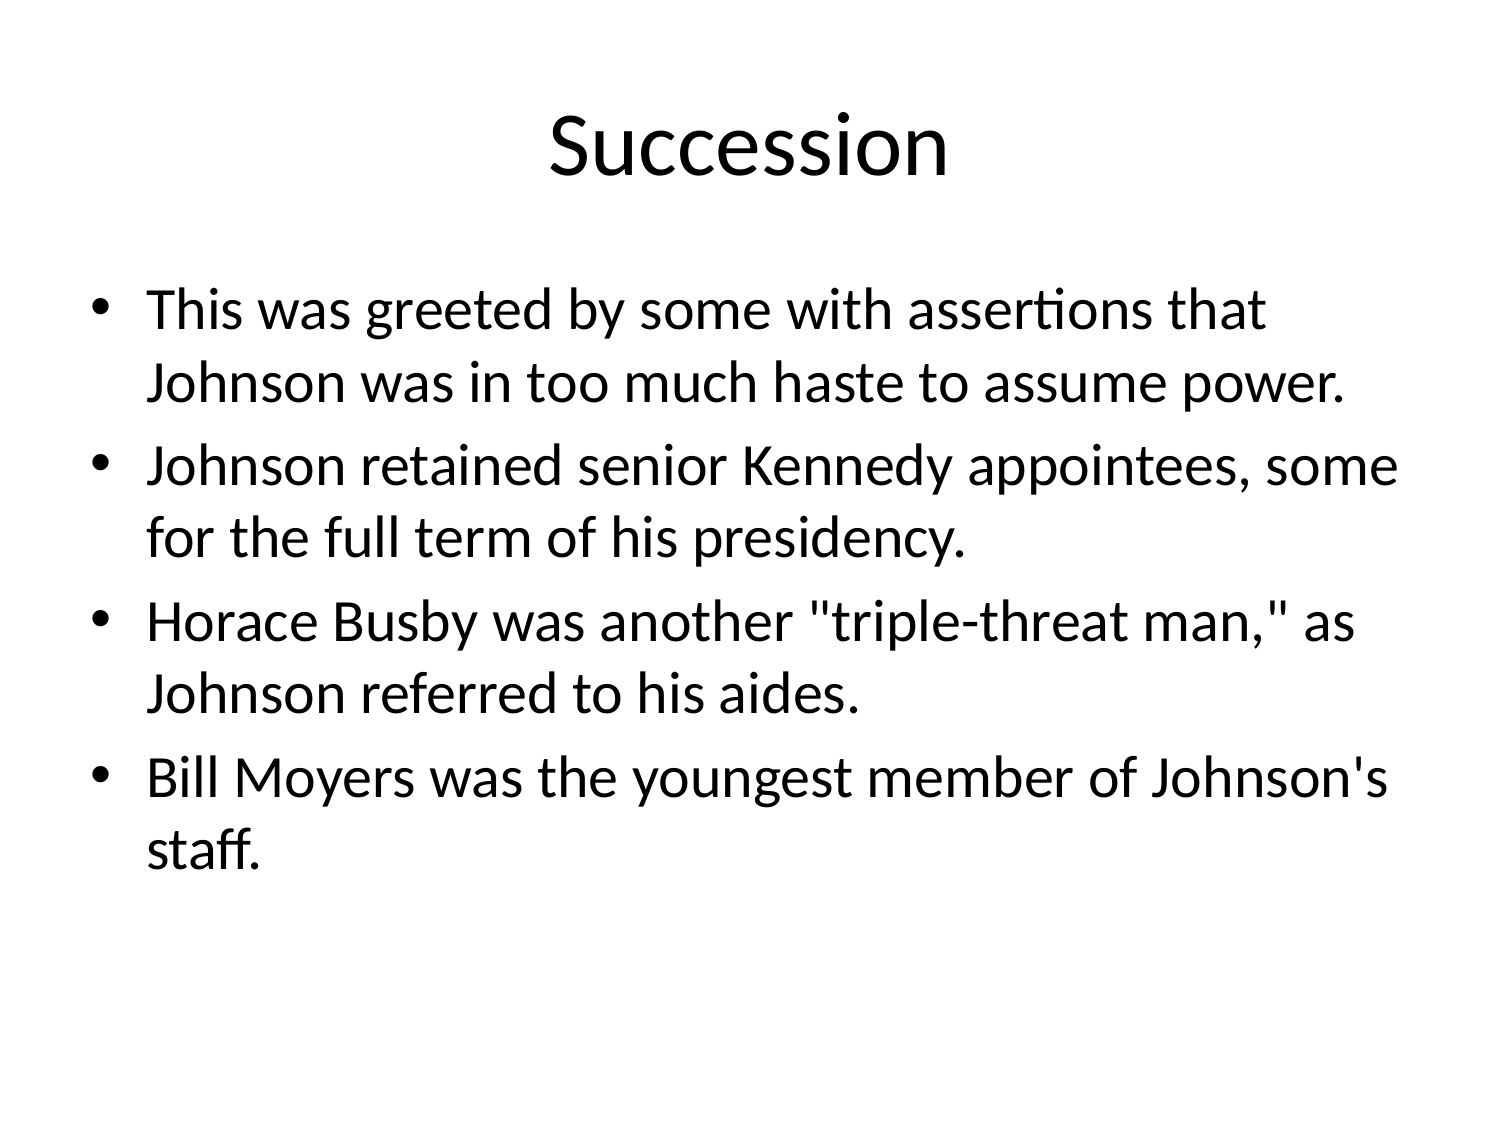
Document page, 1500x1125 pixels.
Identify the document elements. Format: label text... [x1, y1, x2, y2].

title Succession [75, 45, 1425, 233]
list This was greeted by some with assertions that Johnson was in too much haste to assume power. Johnson retained senior Kennedy appointees, some for the full term of his presidency. Horace Busby was another "triple-threat man," as Johnson referred to his aides. Bill Moyers was the youngest member of Johnson's staff. [75, 262, 1425, 1005]
